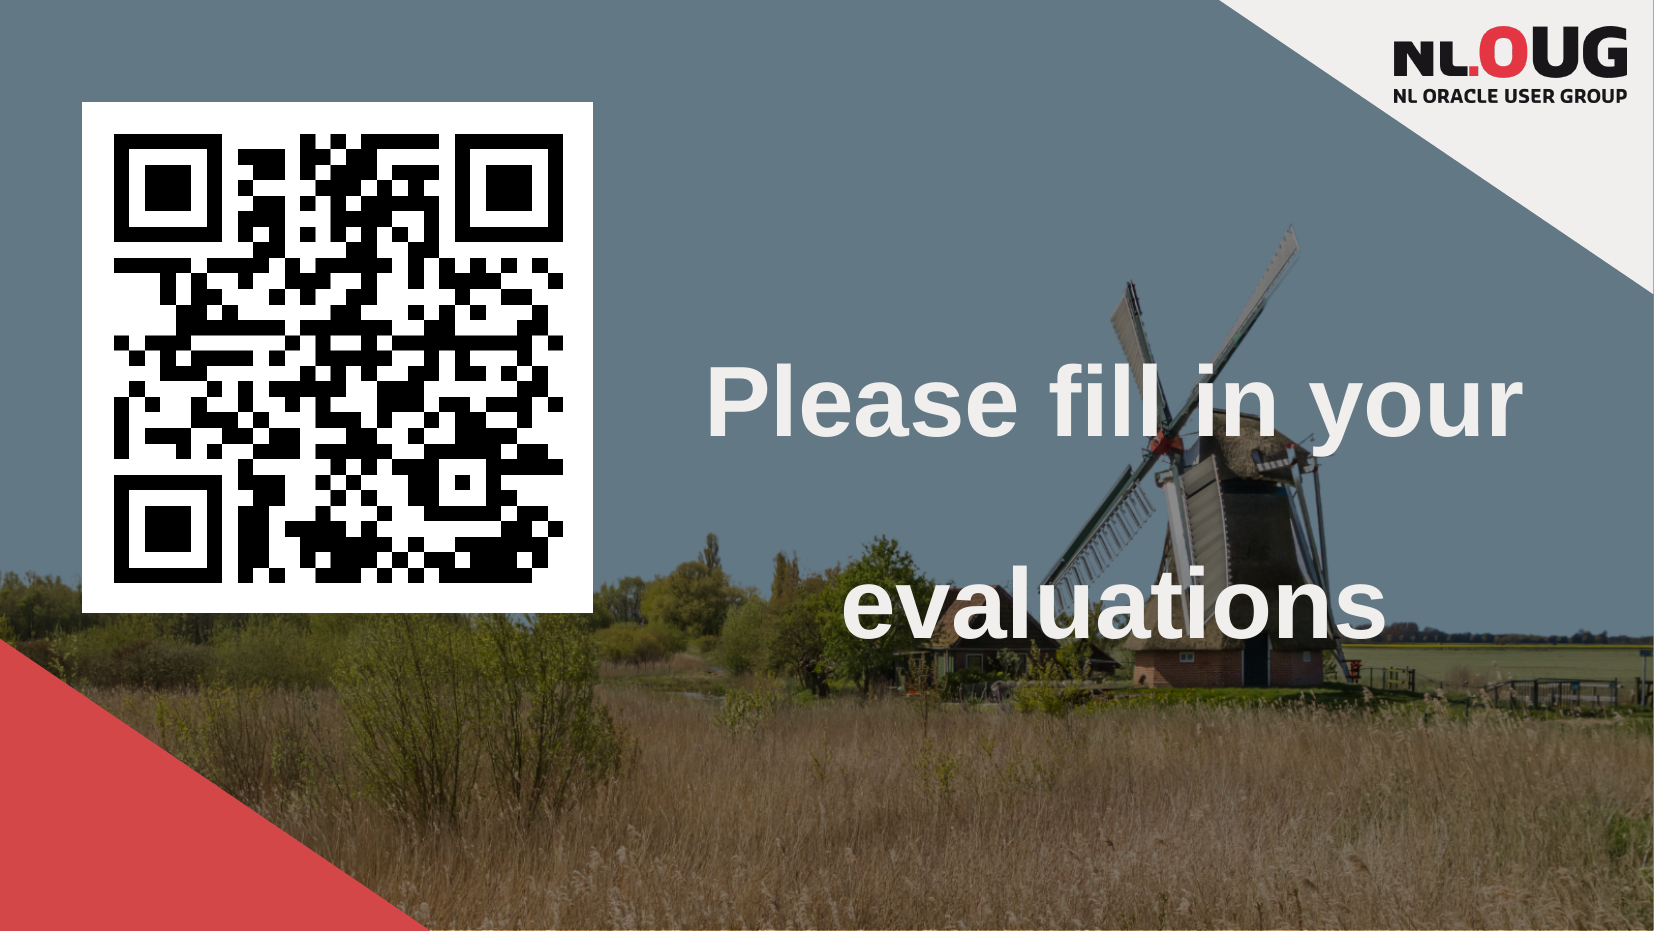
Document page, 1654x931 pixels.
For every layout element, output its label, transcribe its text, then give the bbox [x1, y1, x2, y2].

picture [82, 102, 593, 613]
text_box Please fill in your evaluations [576, 343, 1654, 667]
picture [1394, 26, 1627, 103]
text_box [0, 0, 1654, 931]
